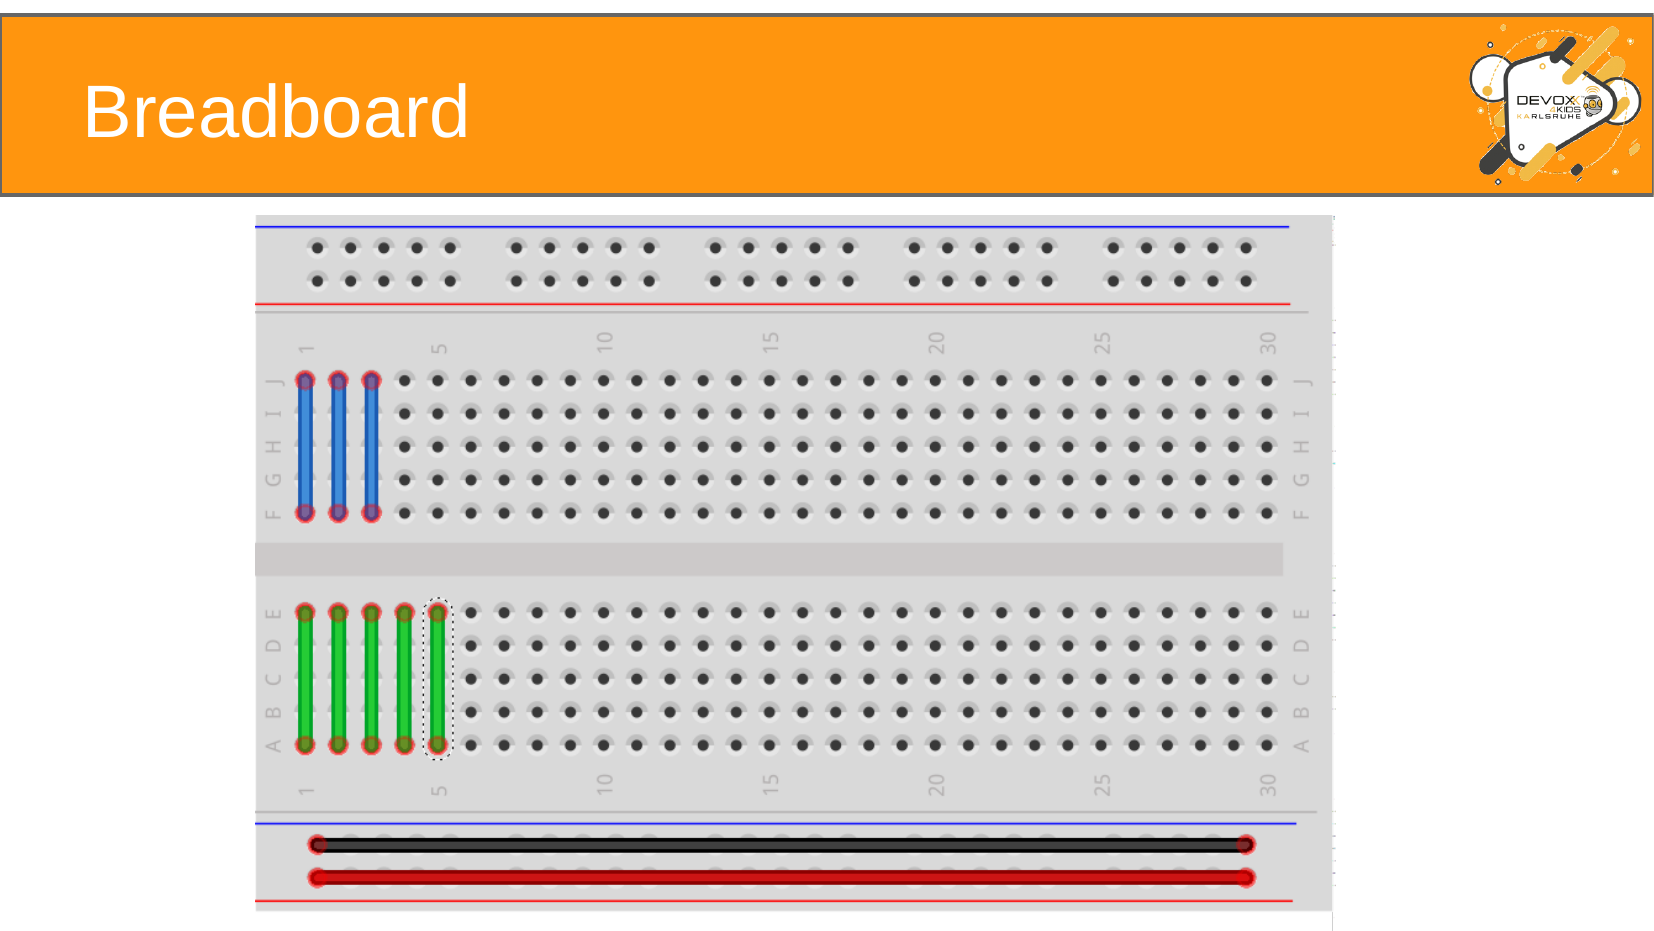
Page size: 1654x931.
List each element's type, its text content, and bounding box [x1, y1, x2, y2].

picture [1455, 14, 1654, 195]
title Breadboard [82, 34, 1235, 190]
picture [255, 215, 1336, 931]
